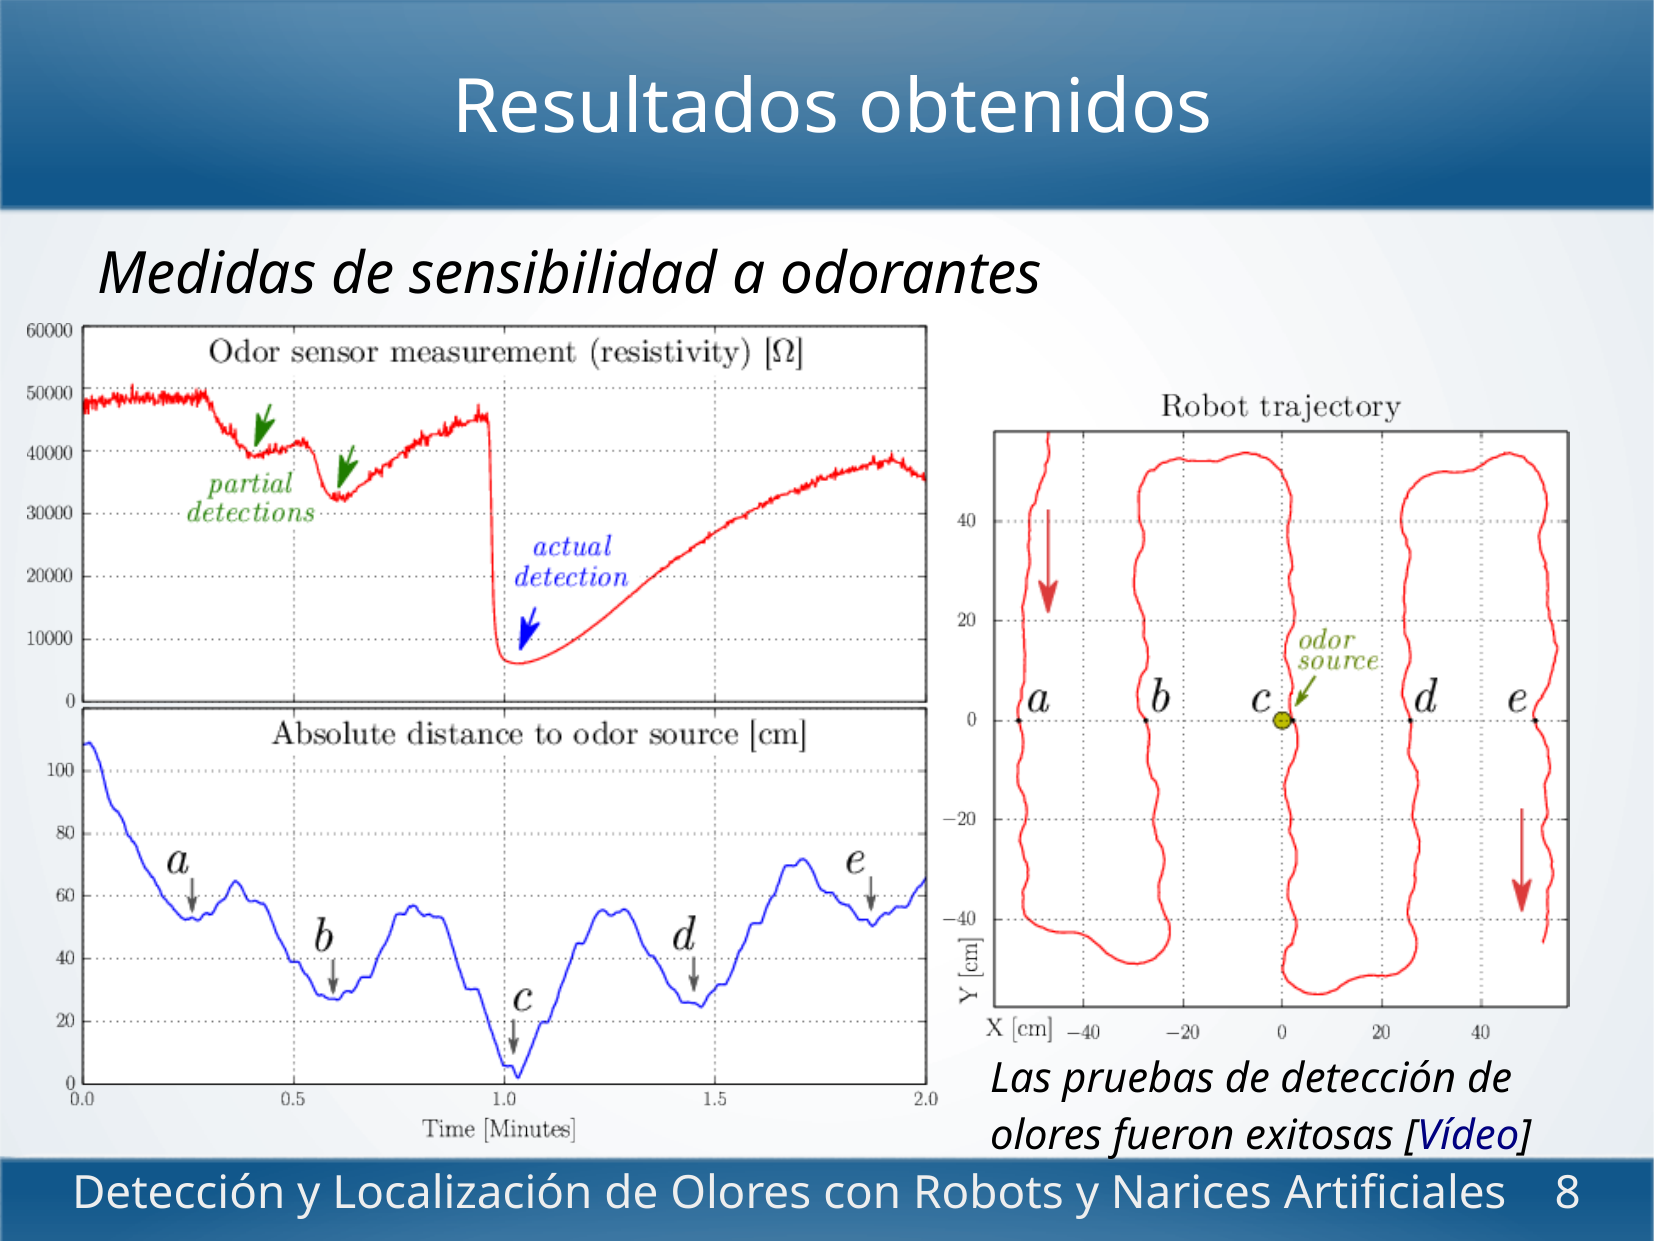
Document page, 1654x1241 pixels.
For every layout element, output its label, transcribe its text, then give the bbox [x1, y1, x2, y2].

text_box Medidas de sensibilidad a odorantes [82, 223, 1537, 323]
text_box Las pruebas de detección de olores fueron exitosas [Vídeo] [975, 1145, 1564, 1228]
picture [0, 0, 1654, 1148]
title Resultados obtenidos [30, 10, 1636, 196]
text_box Detección y Localización de Olores con Robots y Narices Artificiales 8 [0, 1148, 1654, 1241]
